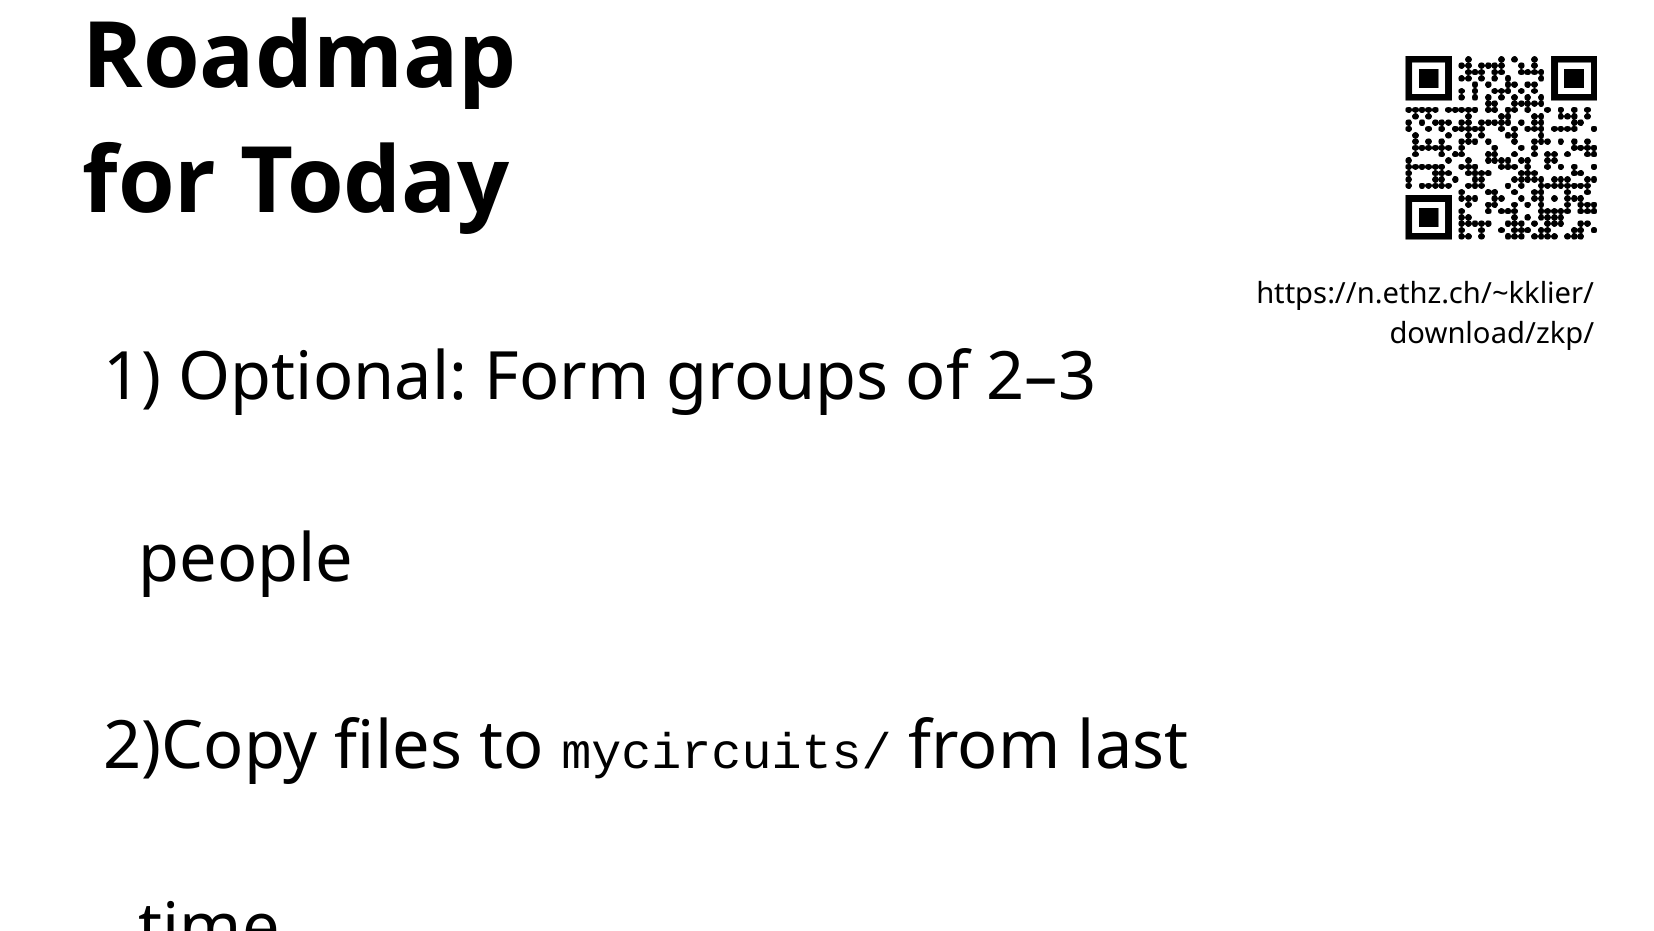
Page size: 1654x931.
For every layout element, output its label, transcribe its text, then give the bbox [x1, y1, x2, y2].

title Roadmap for Today [82, 37, 650, 193]
text_box Optional: Form groups of 2–3 people Copy files to mycircuits/ from last time Complete templates in mastermind.circom Play the game :D [88, 230, 1270, 763]
list https://n.ethz.ch/~kklier/download/zkp/ [1270, 272, 1595, 355]
picture [1377, 29, 1625, 266]
